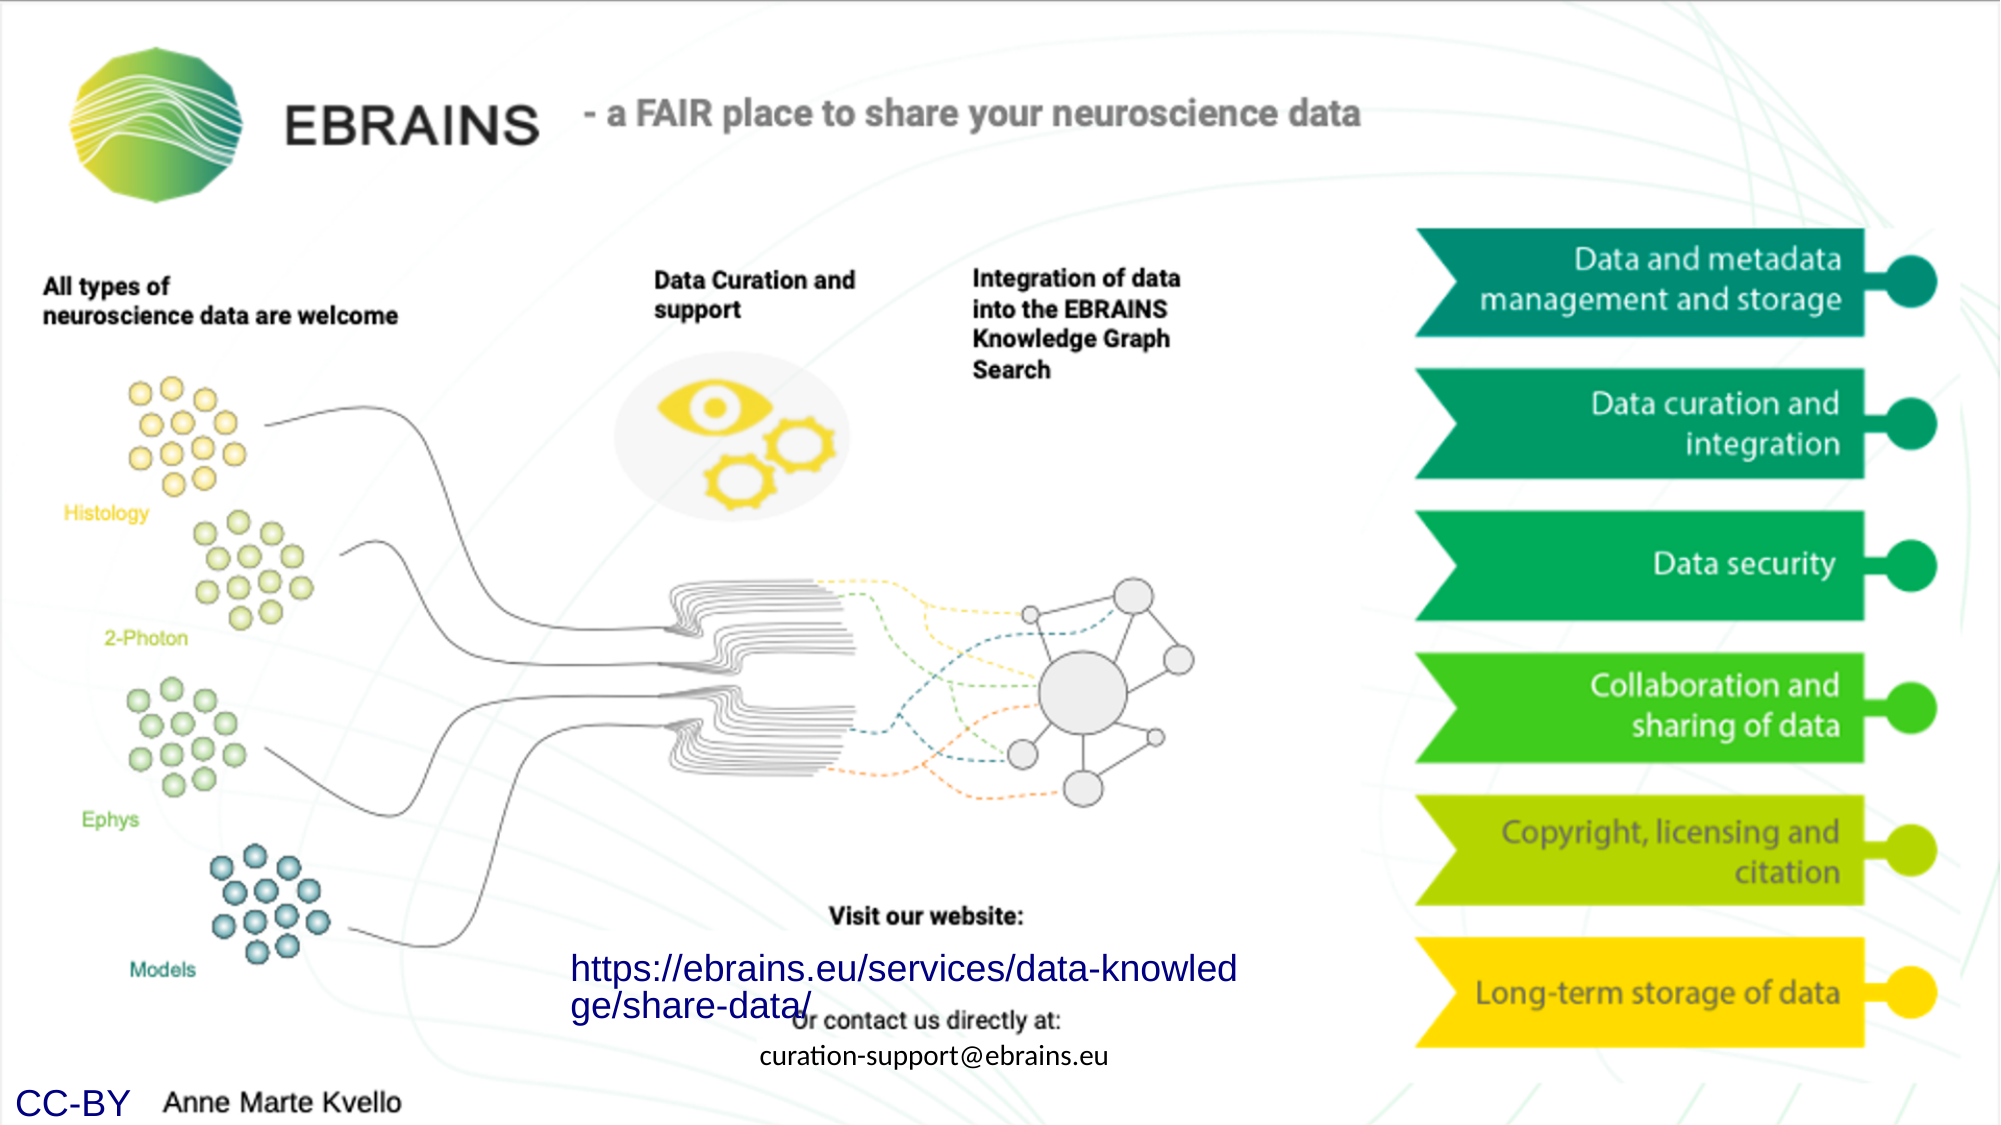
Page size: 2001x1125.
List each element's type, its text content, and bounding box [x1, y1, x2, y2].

text_box curation-support@ebrains.eu [744, 1028, 1129, 1079]
picture [0, 0, 2000, 1125]
text_box https://ebrains.eu/services/data-knowledge/share-data/ [555, 936, 1264, 986]
text_box CC-BY 4.0 [0, 1071, 161, 1125]
